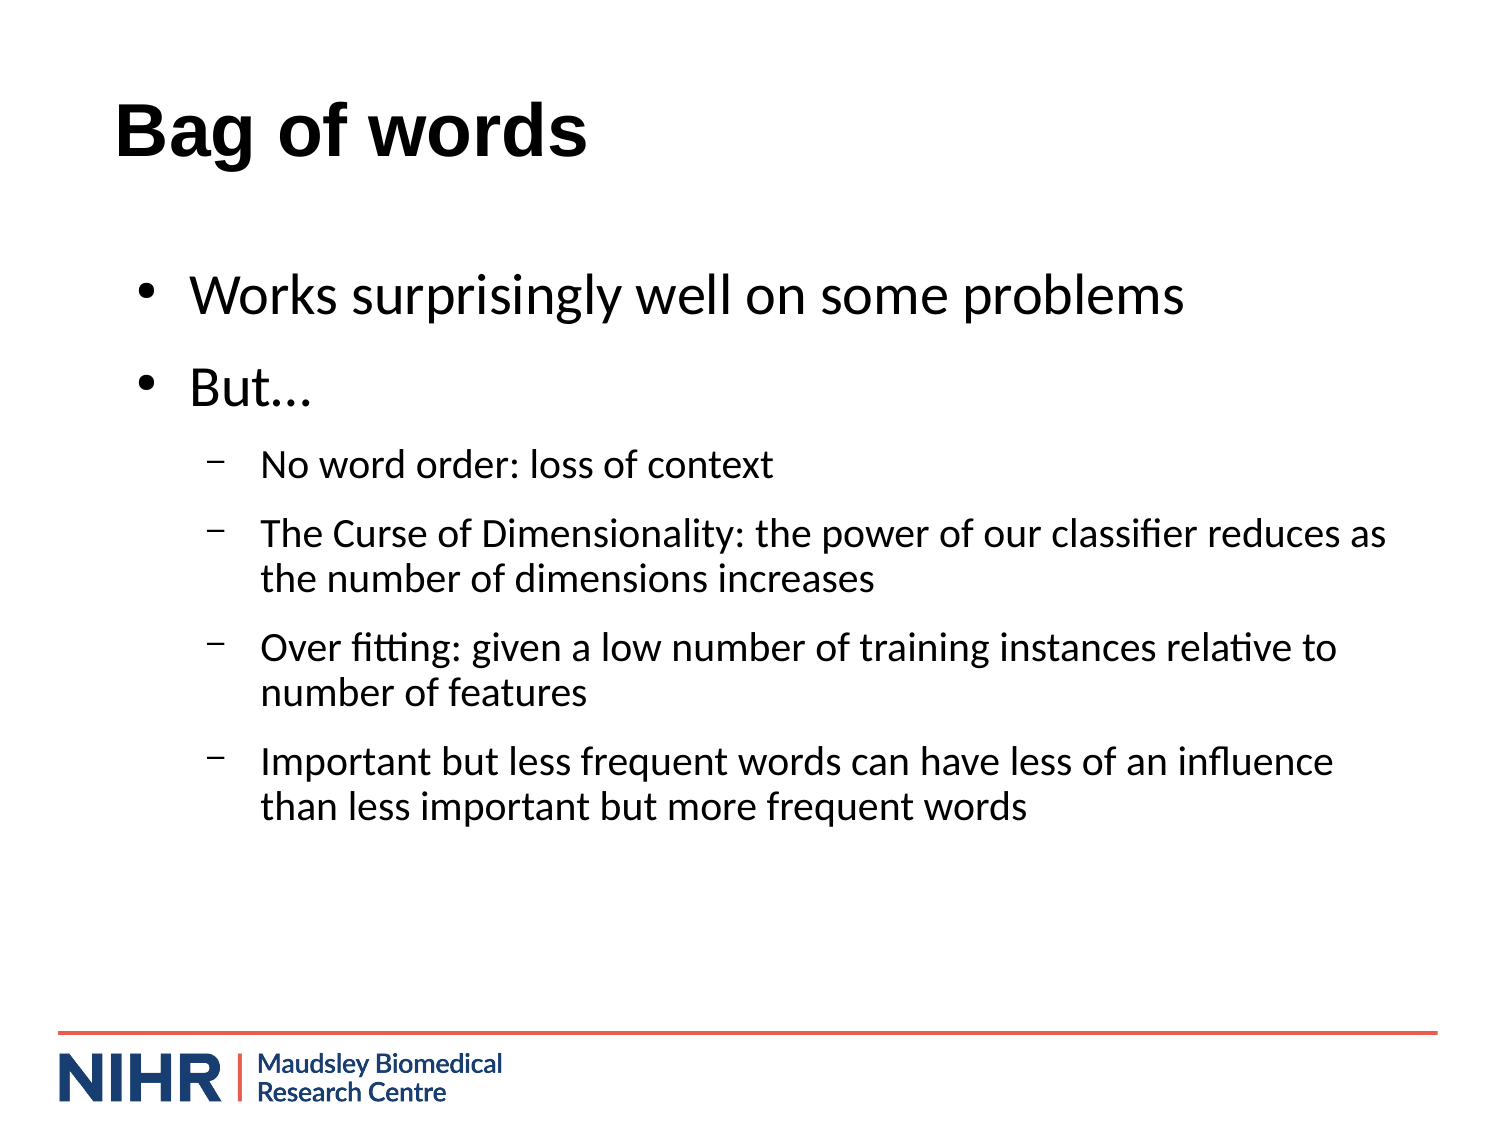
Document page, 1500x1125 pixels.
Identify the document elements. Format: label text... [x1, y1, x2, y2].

text_box Bag of words [100, 84, 1105, 180]
list Works surprisingly well on some problems But… No word order: loss of context The Curse of Dimensionality: the power of our classifier reduces as the number of dimensions increases Over fitting: given a low number of training instances relative to number of features Important but less frequent words can have less of an influence than less important but more frequent words [118, 264, 1394, 922]
picture [29, 1018, 531, 1125]
